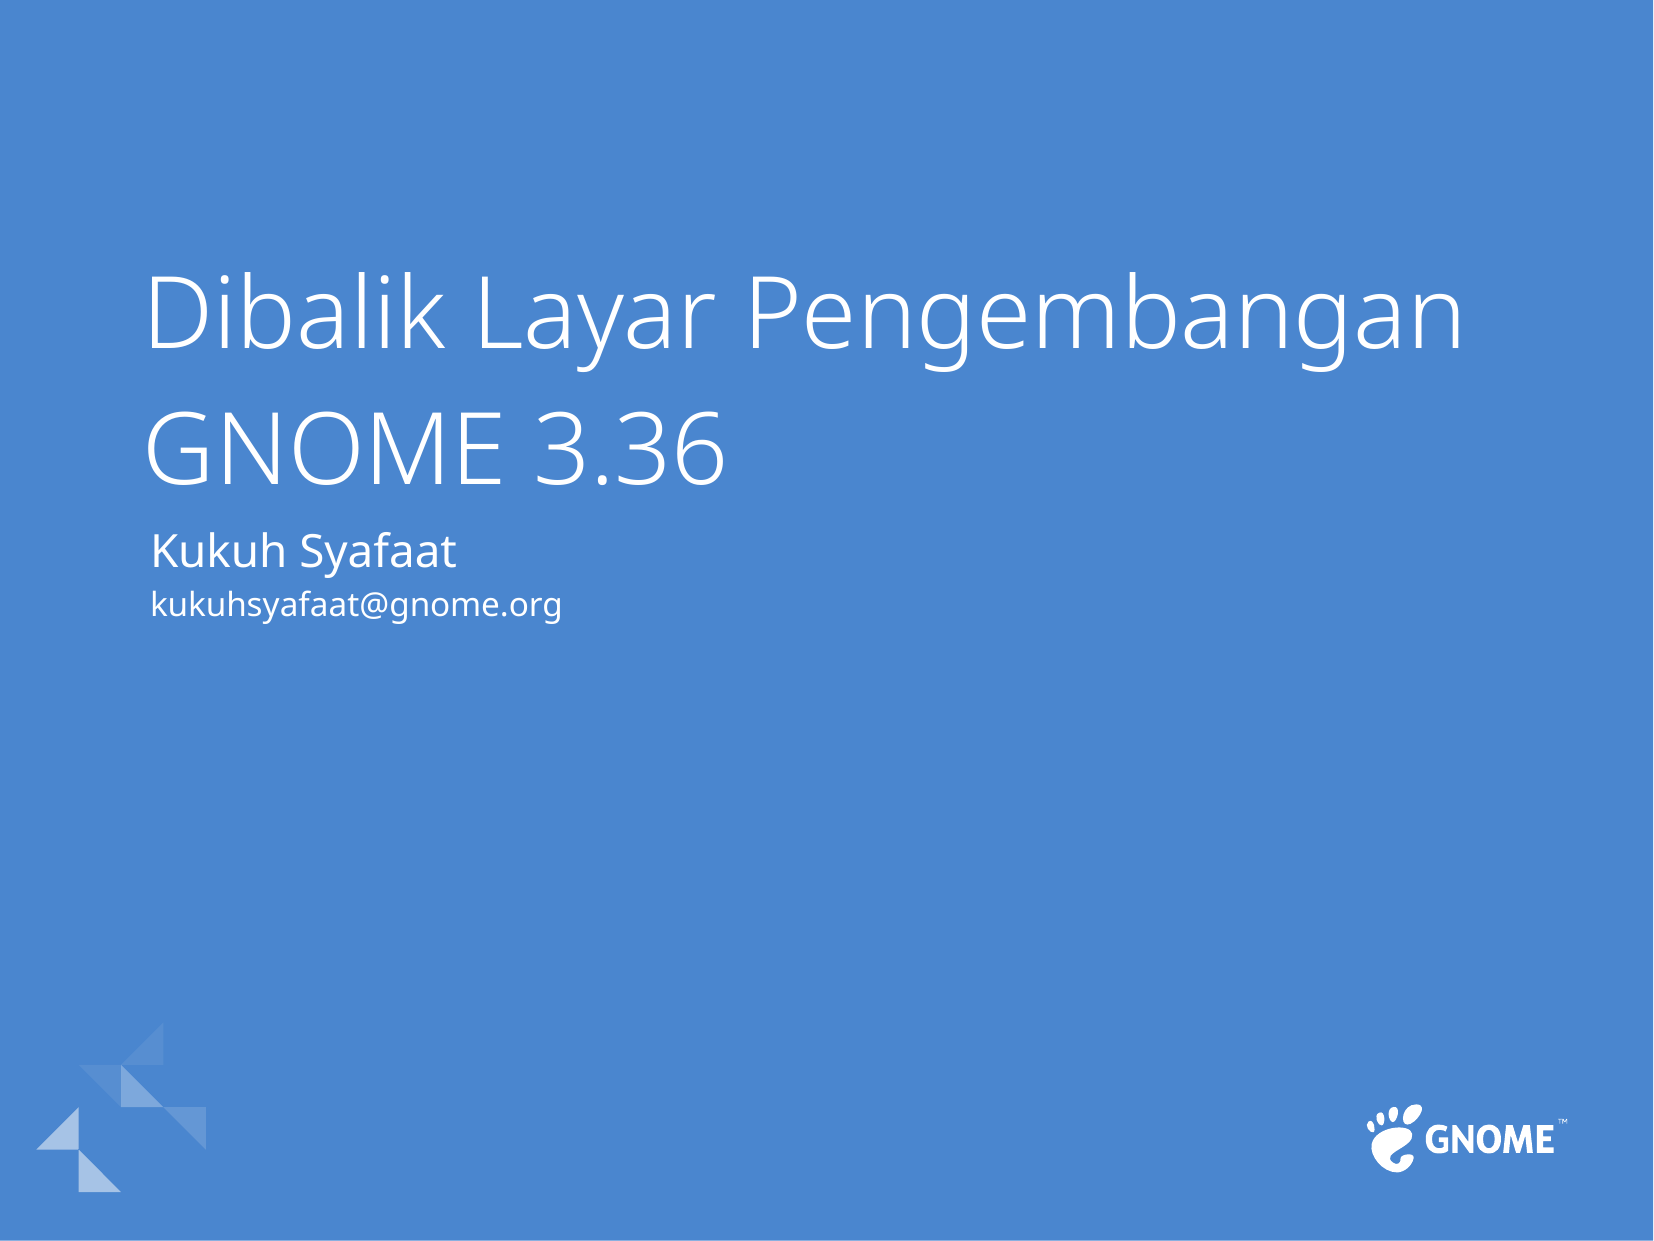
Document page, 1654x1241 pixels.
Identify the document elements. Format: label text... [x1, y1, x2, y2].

subtitle Dibalik Layar Pengembangan GNOME 3.36 [142, 251, 1531, 504]
text_box Kukuh Syafaat kukuhsyafaat@gnome.org [150, 485, 1486, 661]
